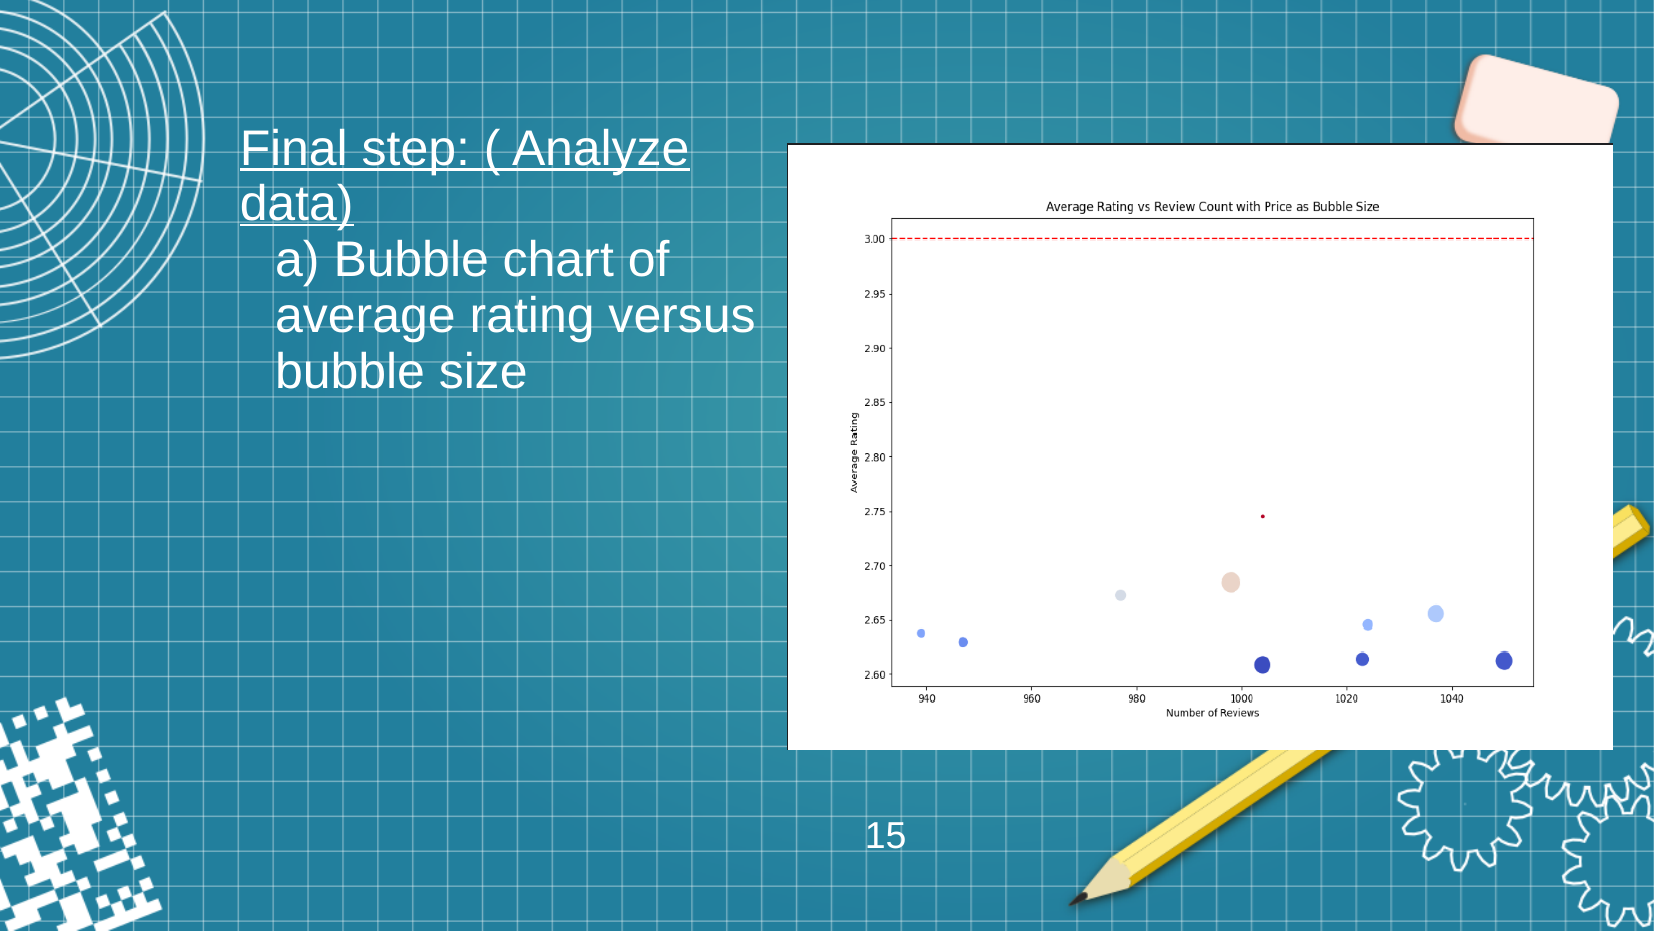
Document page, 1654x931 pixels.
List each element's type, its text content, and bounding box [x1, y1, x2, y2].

text_box Final step: ( Analyze data) a) Bubble chart of average rating versus bubble size [225, 112, 808, 788]
text_box <number> [750, 806, 1022, 863]
picture [0, 0, 1654, 931]
